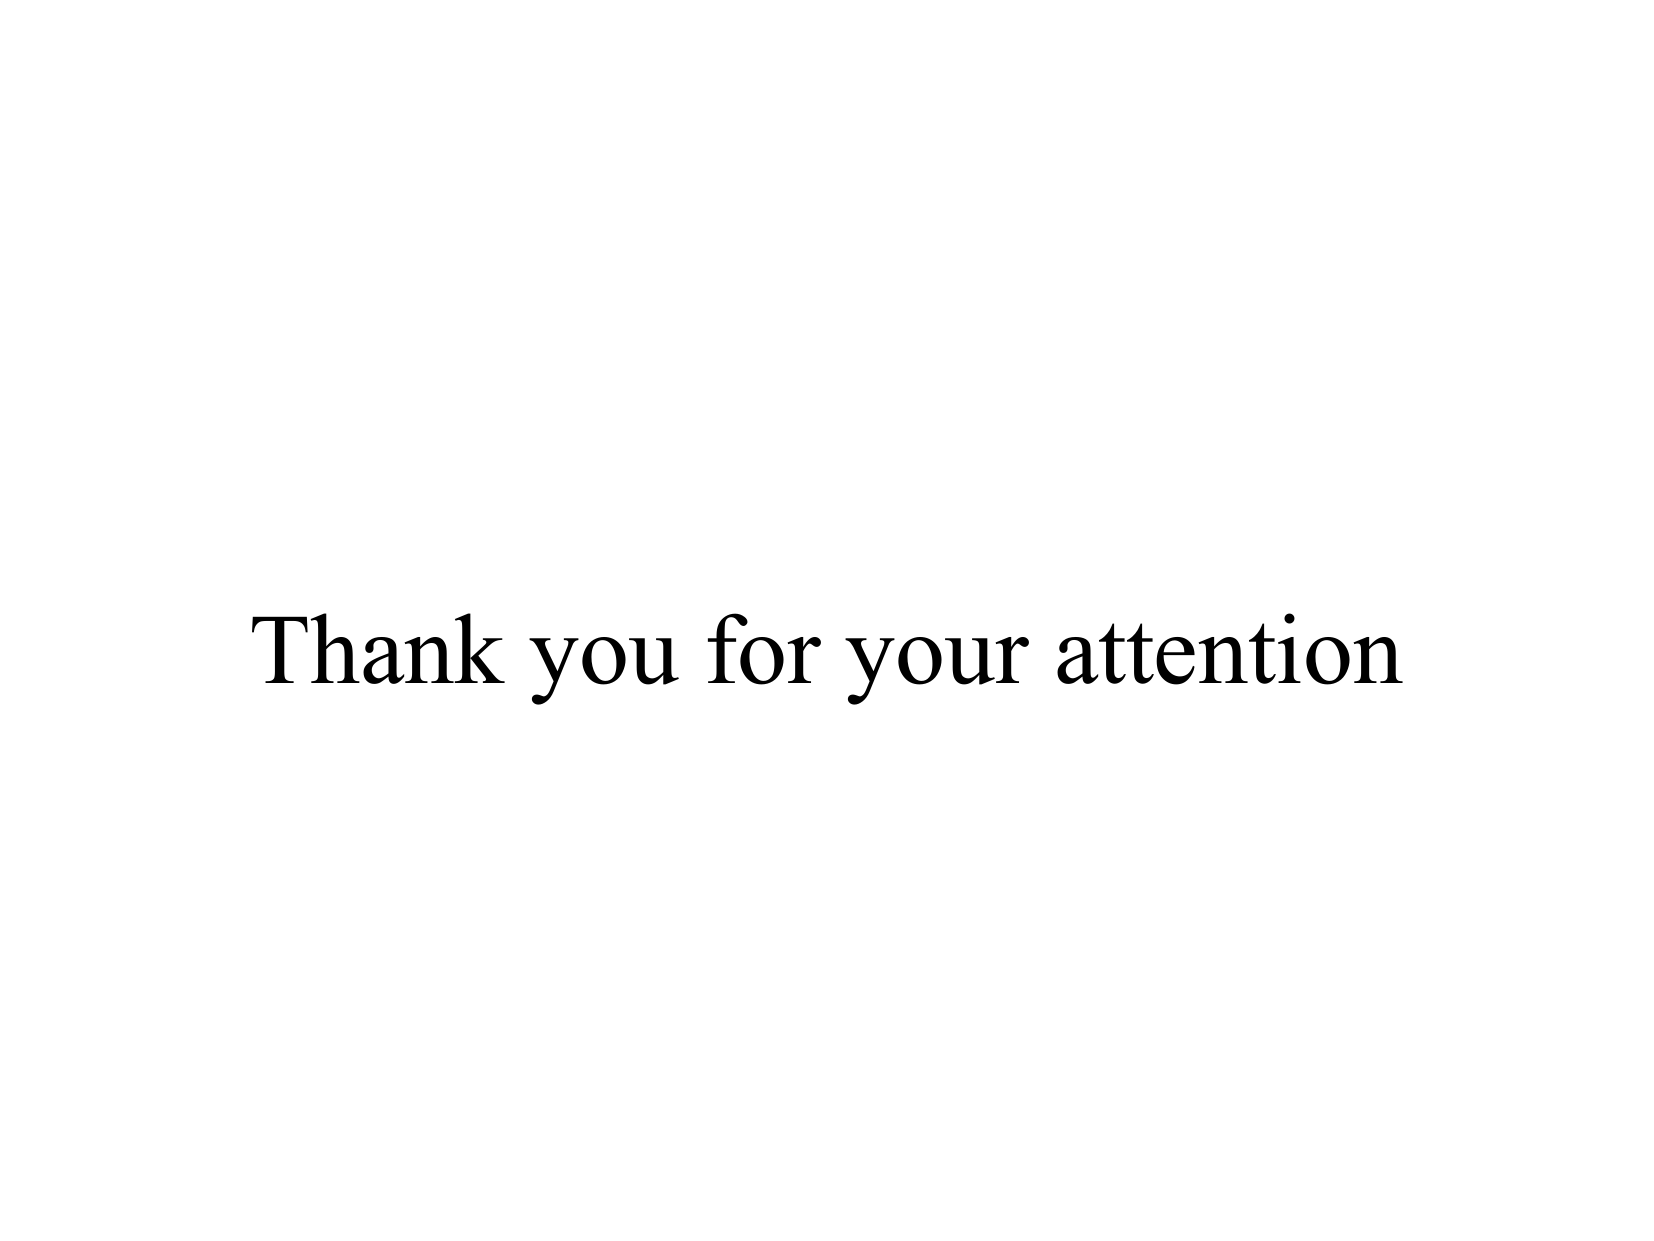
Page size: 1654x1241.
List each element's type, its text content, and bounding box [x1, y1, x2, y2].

subtitle Thank you for your attention [82, 290, 1571, 1010]
